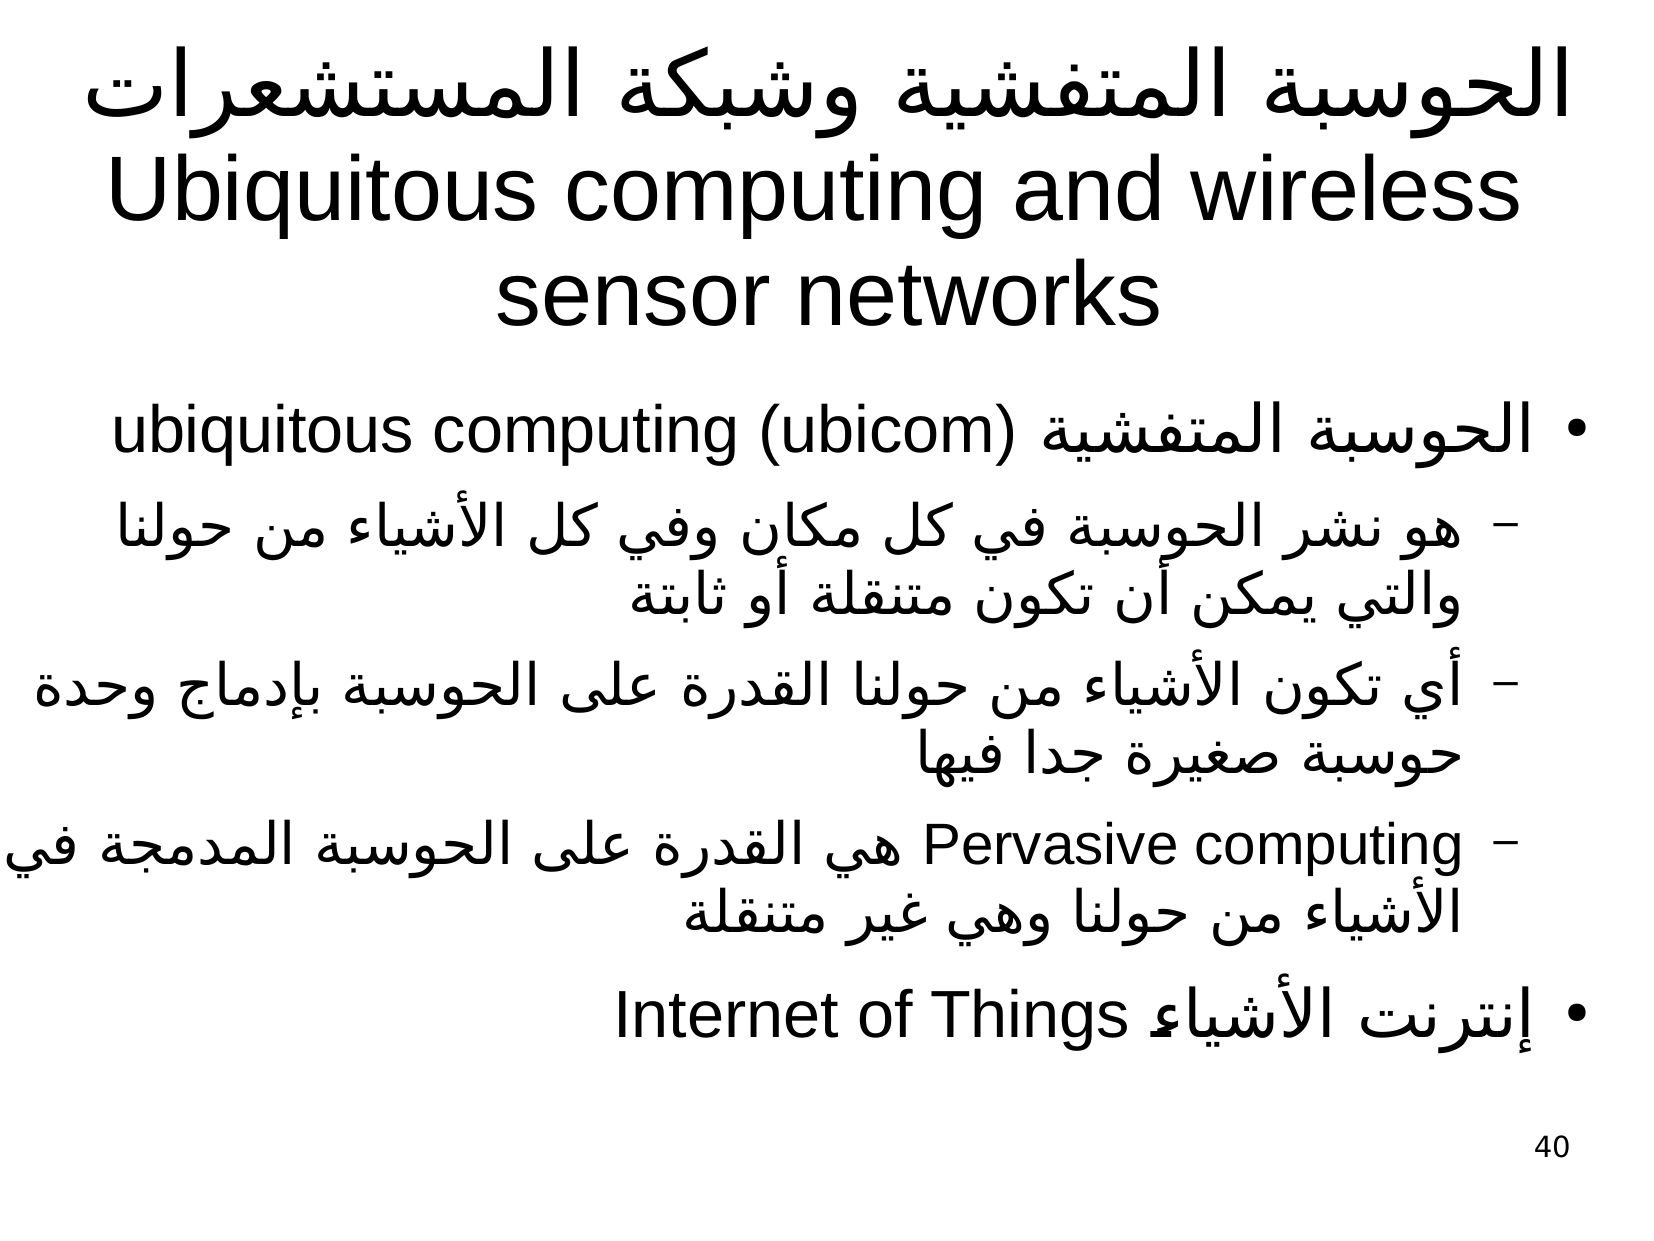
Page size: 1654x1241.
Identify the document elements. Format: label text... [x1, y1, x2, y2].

title الحوسبة المتفشية وشبكة المستشعرات Ubiquitous computing and wireless sensor networks [0, 23, 1630, 355]
list الحوسبة المتفشية ubiquitous computing (ubicom) هو نشر الحوسبة في كل مكان وفي كل الأشياء من حولنا والتي يمكن أن تكون متنقلة أو ثابتة أي تكون الأشياء من حولنا القدرة على الحوسبة بإدماج وحدة حوسبة صغيرة جدا فيها Pervasive computing هي القدرة على الحوسبة المدمجة في الأشياء من حولنا وهي غير متنقلة إنترنت الأشياء Internet of Things [0, 391, 1607, 1111]
